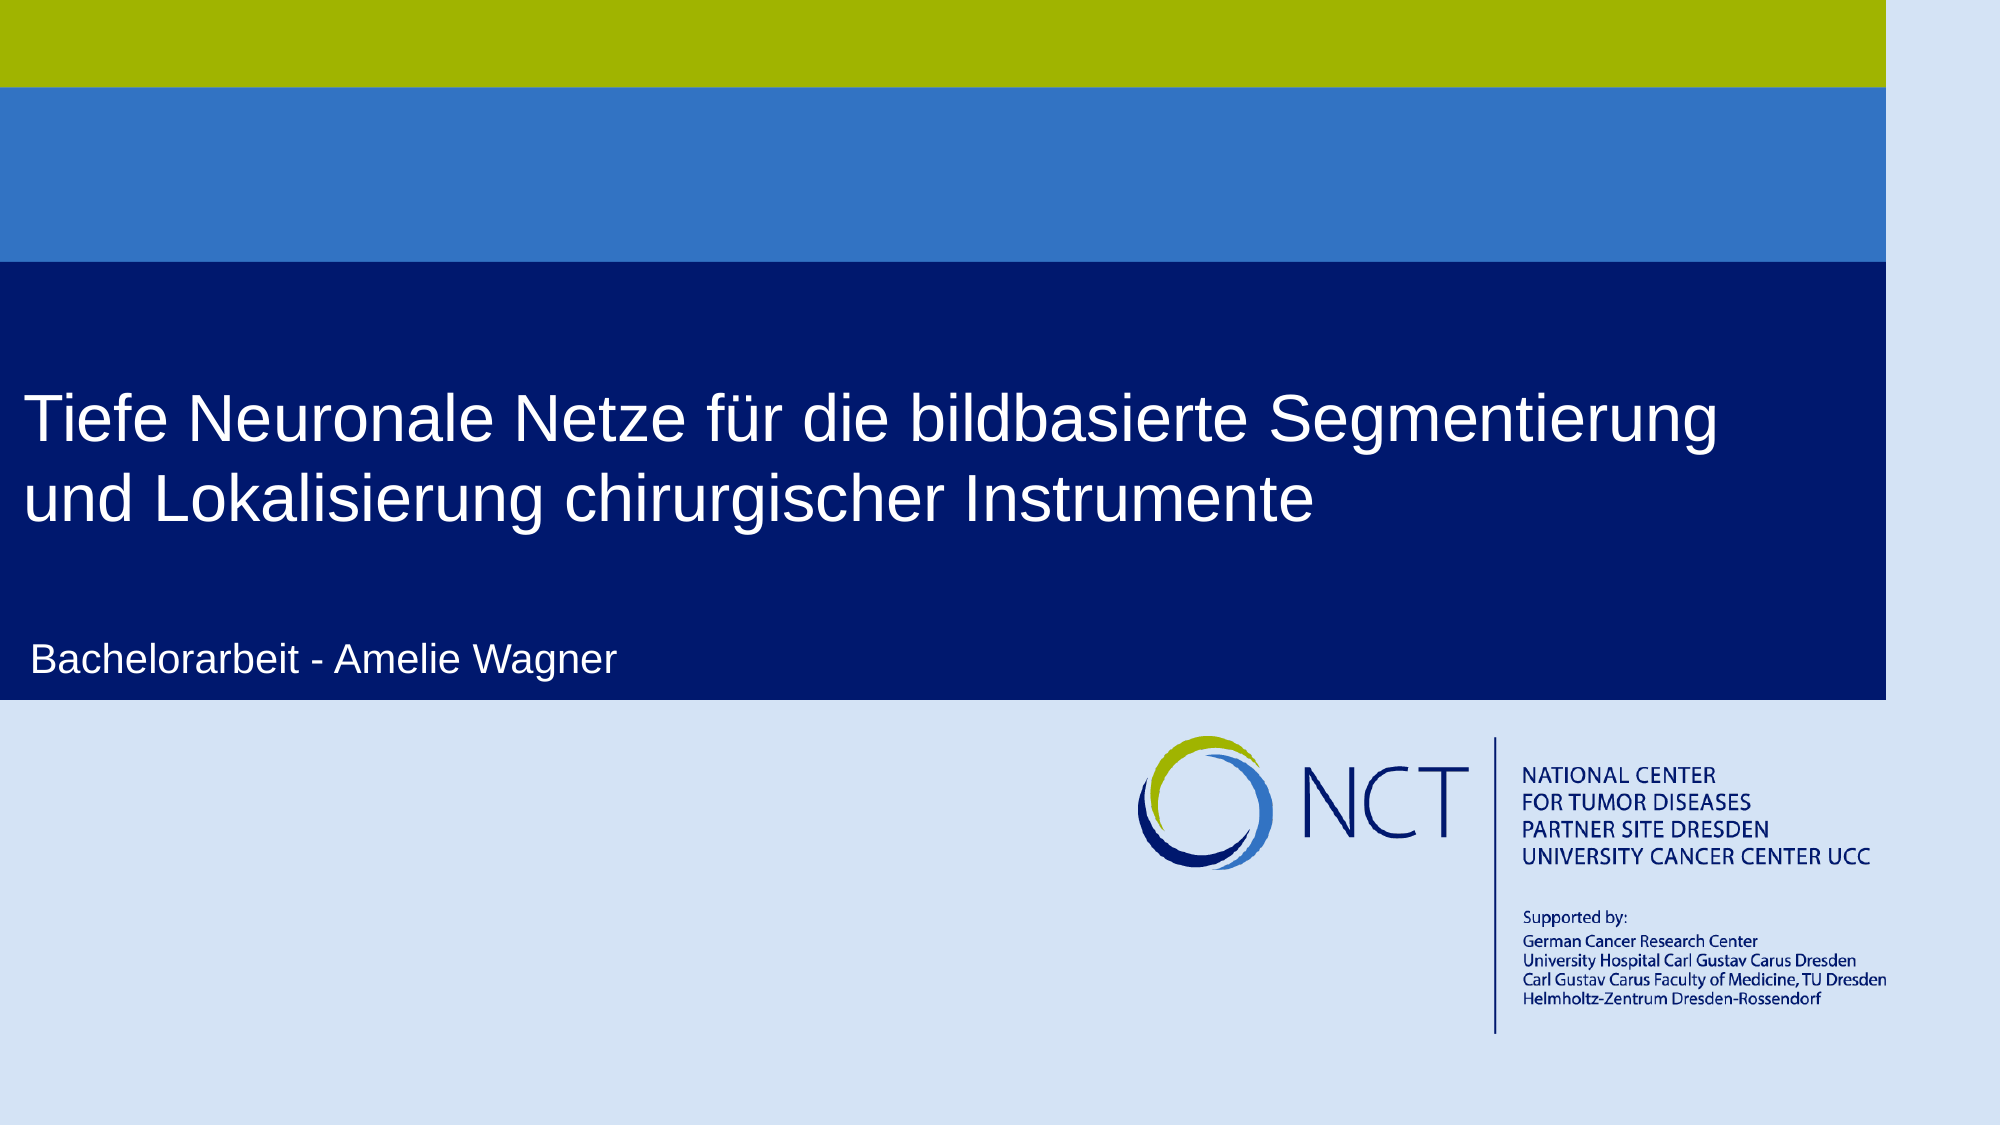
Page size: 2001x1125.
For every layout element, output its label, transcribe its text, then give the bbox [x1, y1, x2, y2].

subtitle Tiefe Neuronale Netze für die bildbasierte Segmentierung und Lokalisierung chirurgischer Instrumente [23, 375, 1816, 517]
text_box Bachelorarbeit - Amelie Wagner [15, 628, 633, 691]
picture [1138, 736, 1886, 1034]
